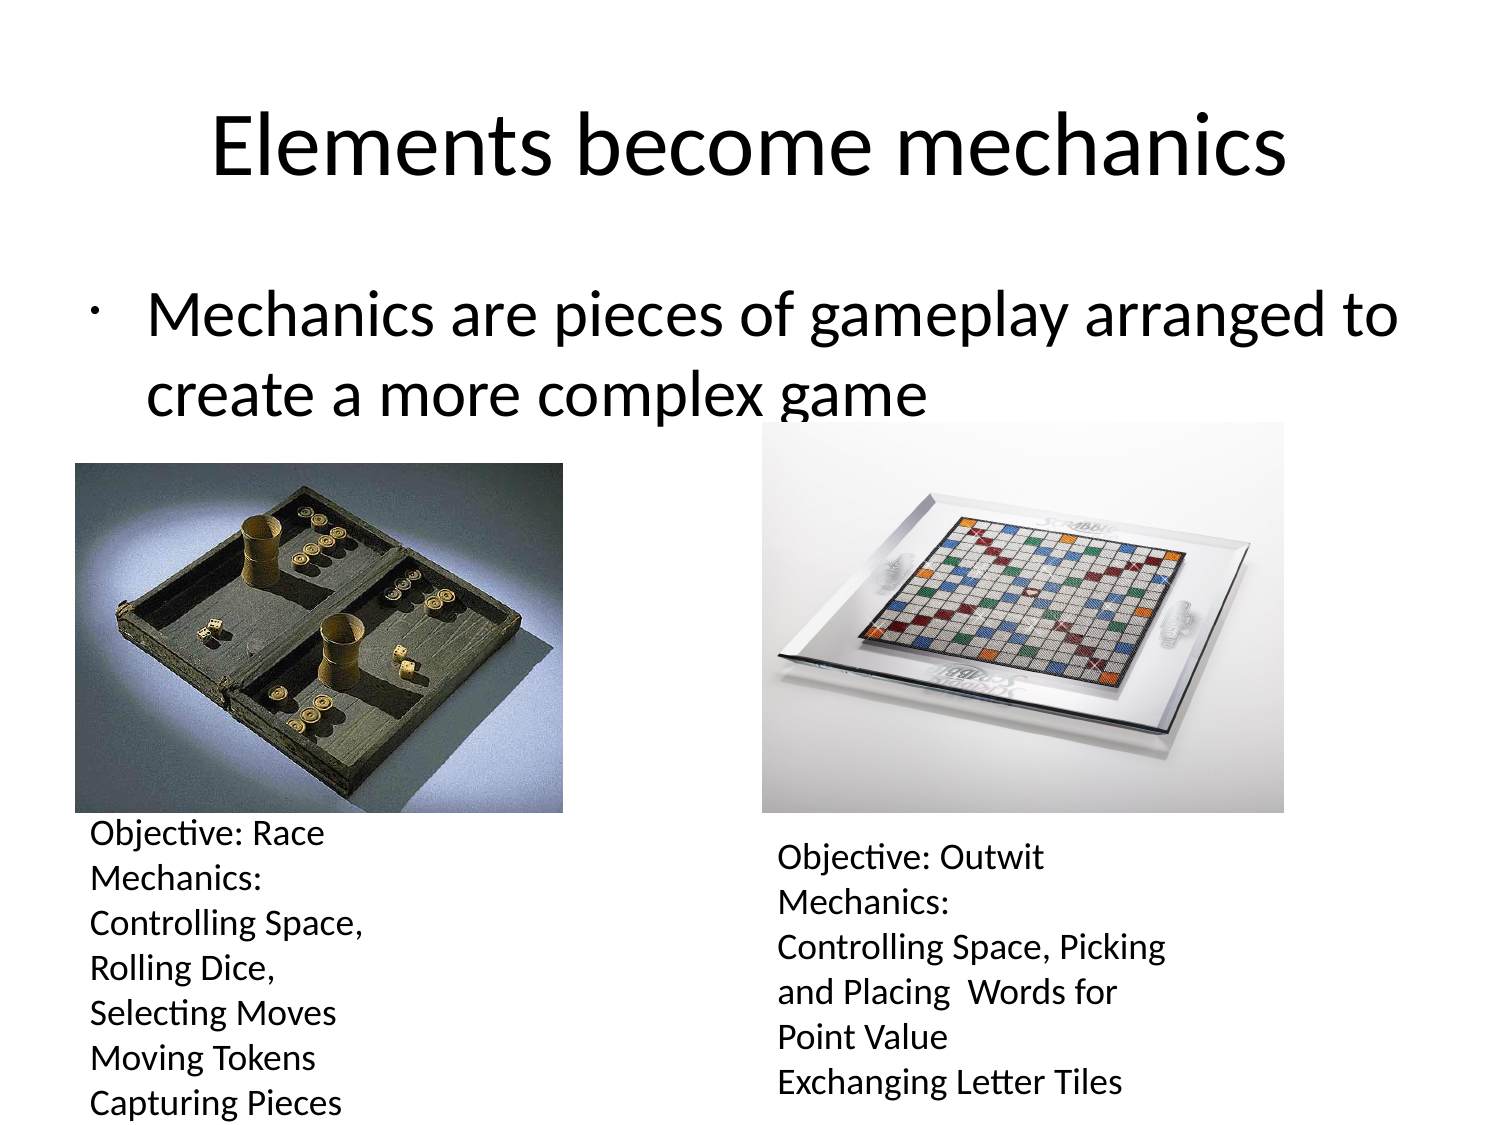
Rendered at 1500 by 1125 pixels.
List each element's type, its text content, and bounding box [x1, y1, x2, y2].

title Elements become mechanics [75, 45, 1425, 233]
picture [762, 422, 1284, 813]
picture [75, 463, 563, 813]
text_box Objective: Outwit Mechanics: Controlling Space, Picking and Placing Words for Point Value Exchanging Letter Tiles [762, 825, 1213, 1113]
text_box Objective: Race Mechanics: Controlling Space, Rolling Dice, Selecting Moves Moving Tokens Capturing Pieces [74, 800, 525, 1125]
list Mechanics are pieces of gameplay arranged to create a more complex game [75, 262, 1425, 1005]
